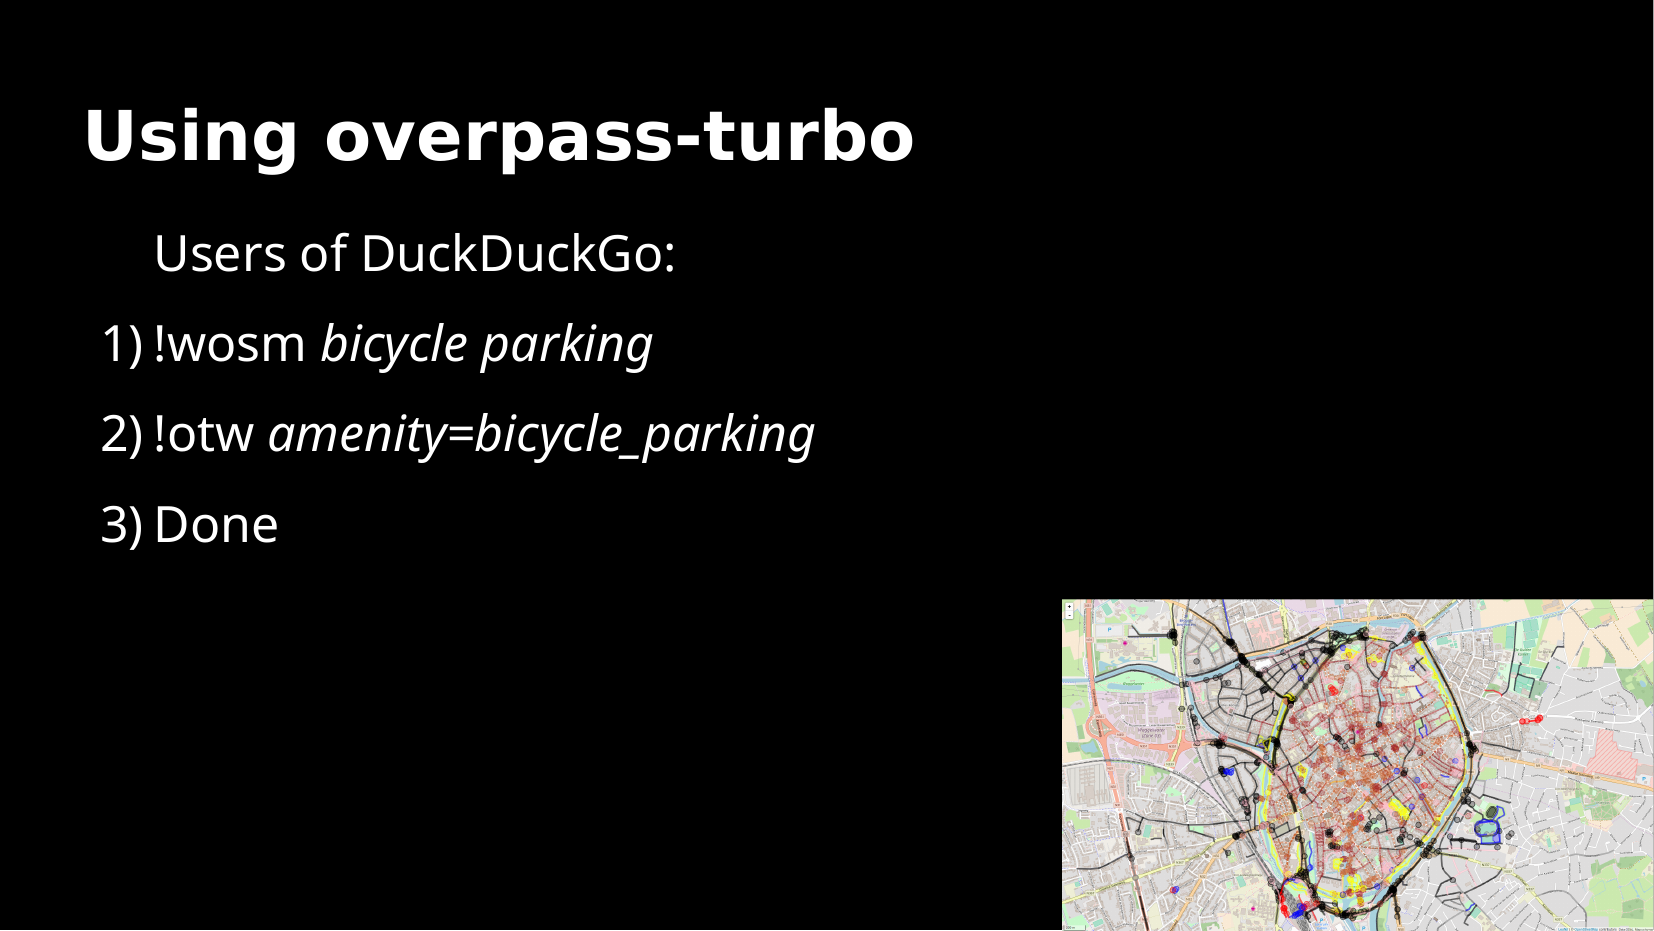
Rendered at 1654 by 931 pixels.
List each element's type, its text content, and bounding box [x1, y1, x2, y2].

title Using overpass-turbo [82, 59, 1571, 215]
picture [1062, 599, 1654, 931]
list Users of DuckDuckGo: !wosm bicycle parking !otw amenity=bicycle_parking Done [82, 217, 1571, 827]
